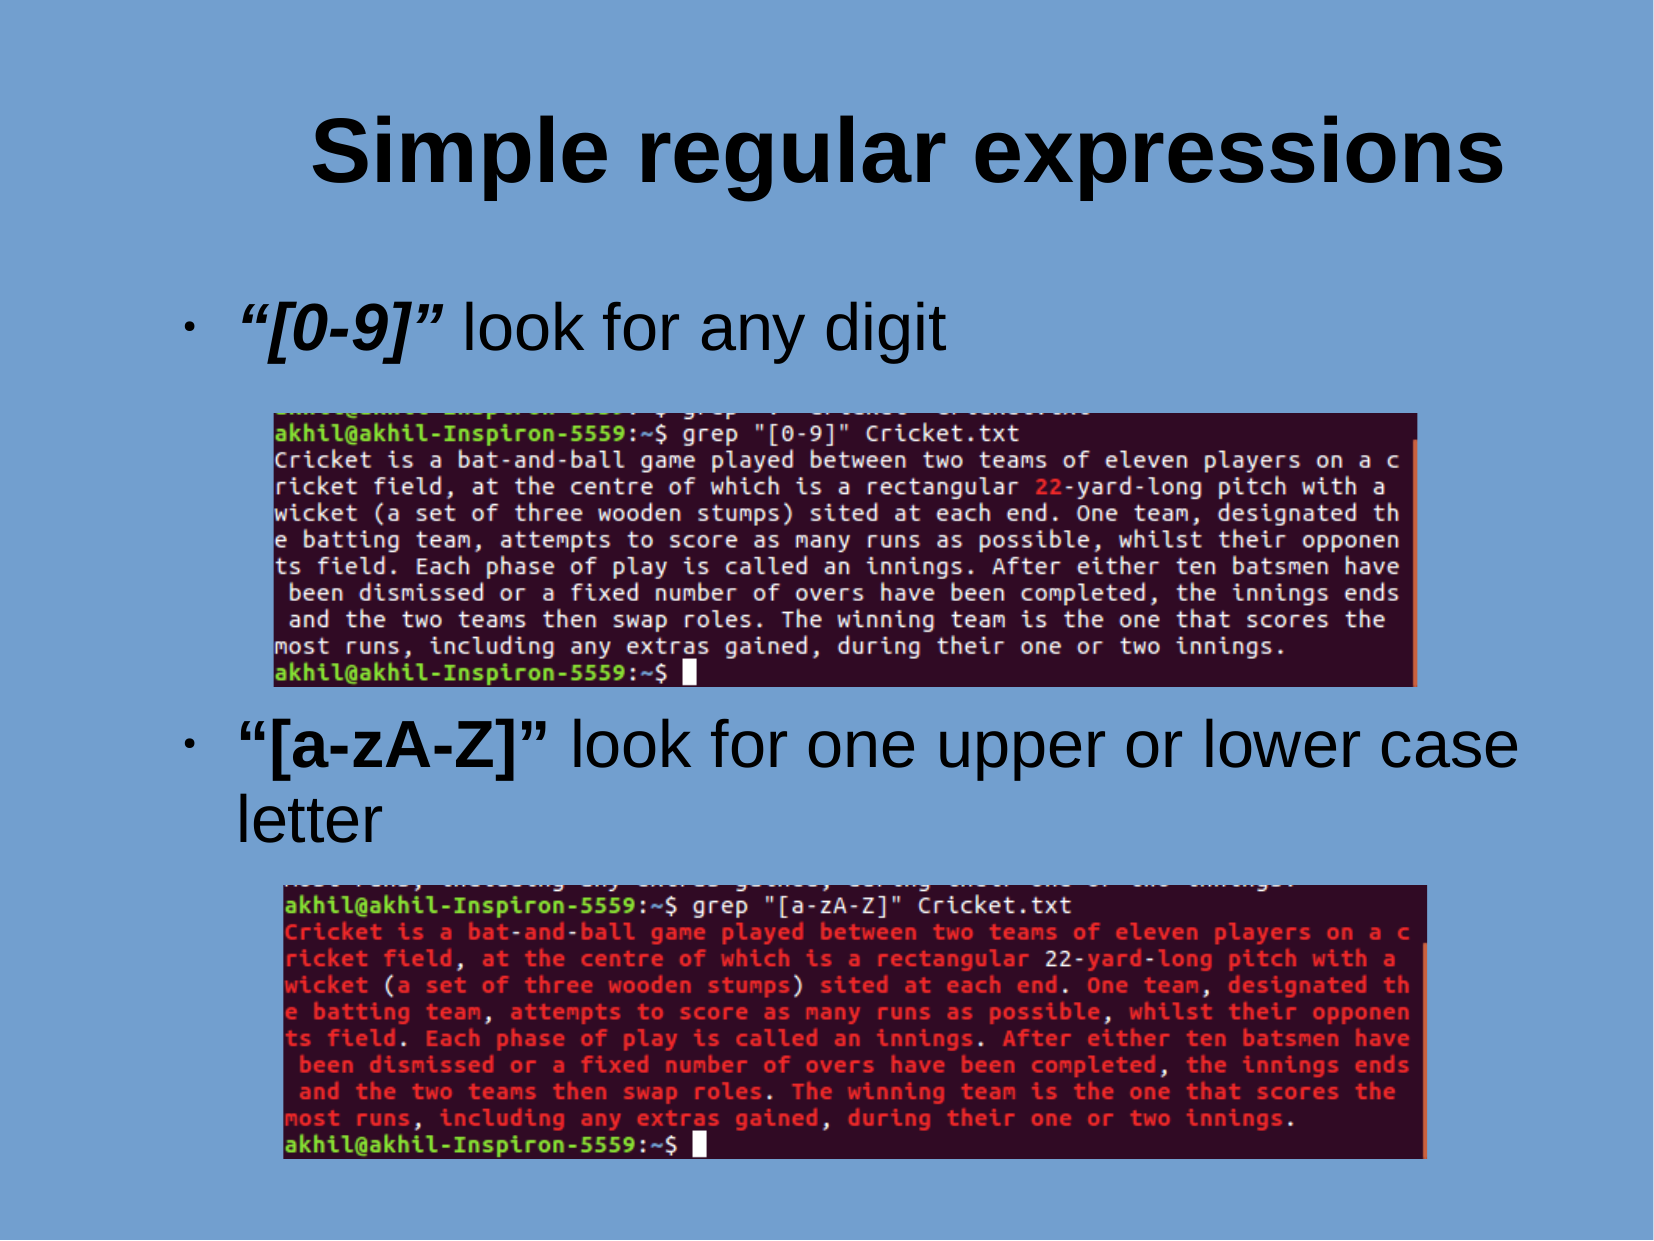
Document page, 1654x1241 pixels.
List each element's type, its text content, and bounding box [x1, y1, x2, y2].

picture [273, 413, 1418, 687]
picture [283, 885, 1428, 1159]
list “[0-9]” look for any digit “[a-zA-Z]” look for one upper or lower case letter [165, 290, 1654, 1010]
title Simple regular expressions [165, 47, 1654, 255]
